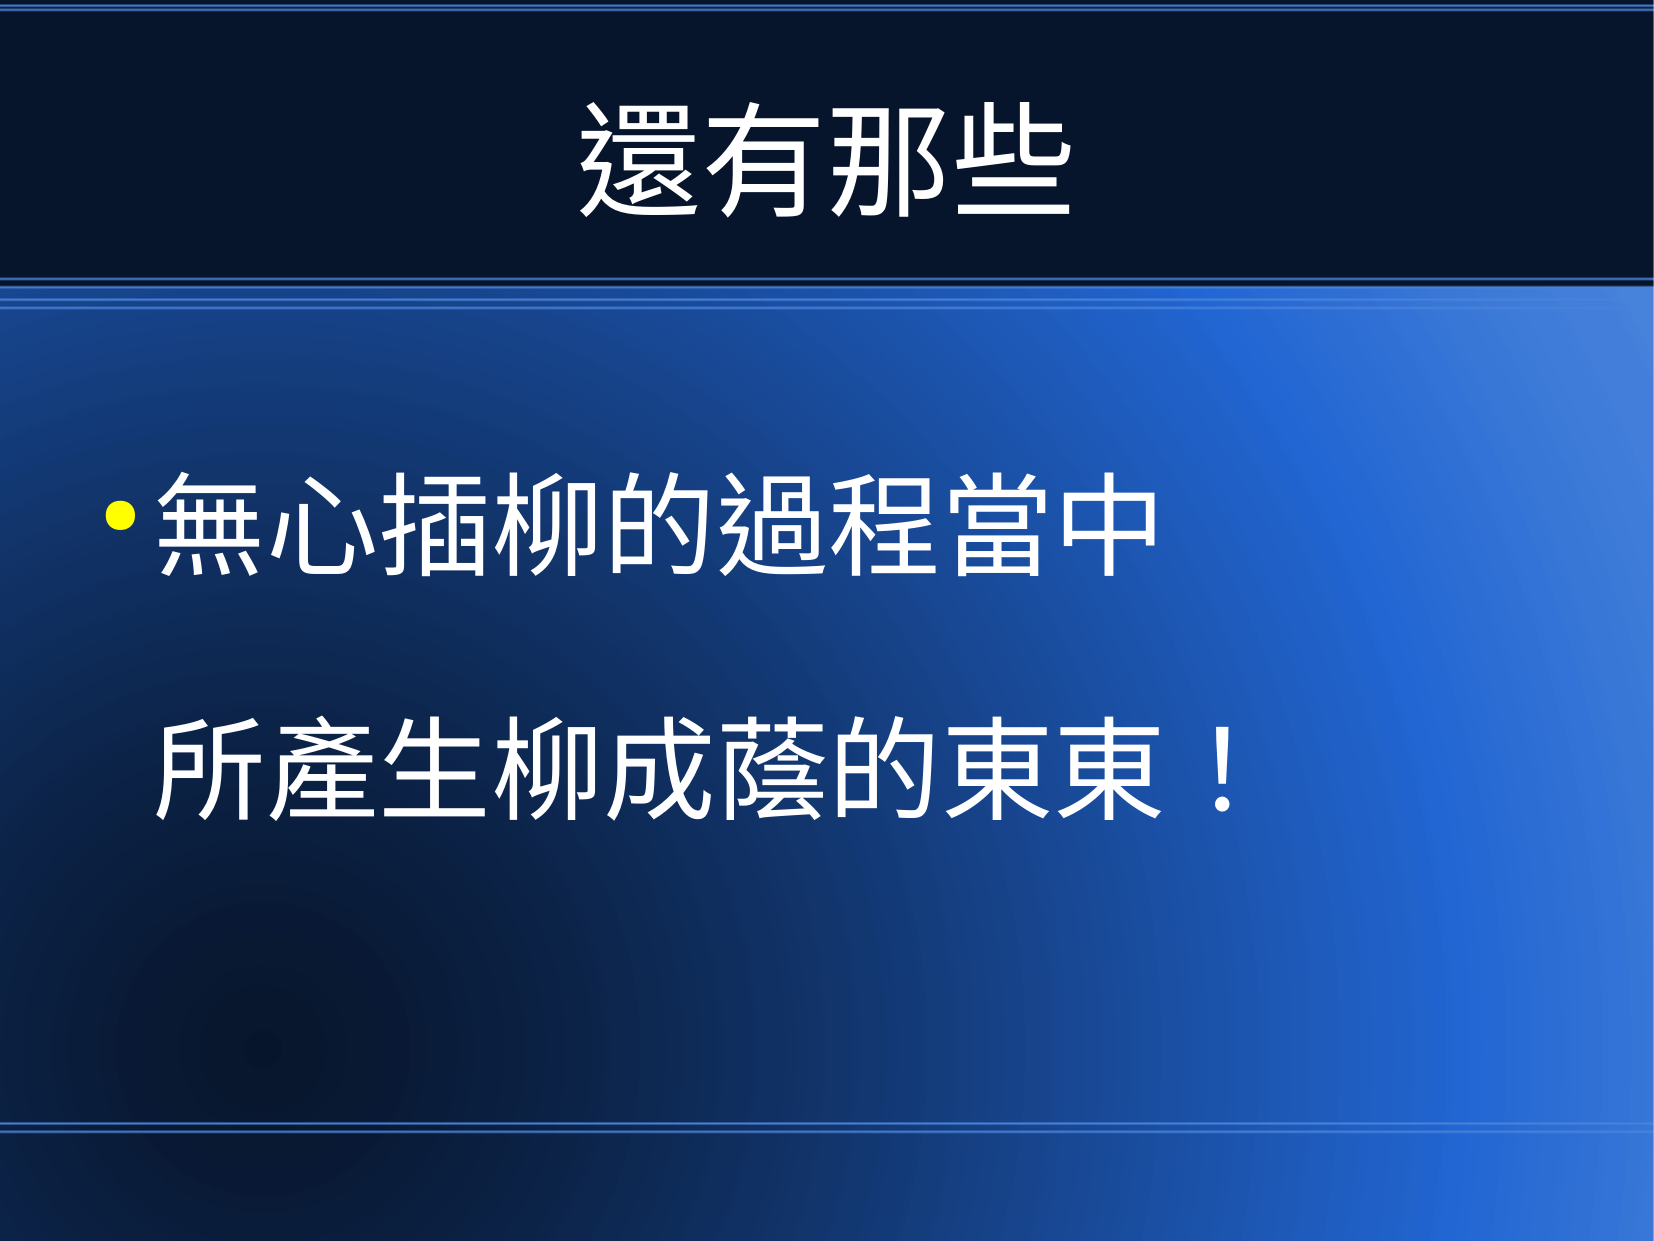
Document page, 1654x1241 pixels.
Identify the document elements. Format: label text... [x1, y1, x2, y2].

list 無心插柳的過程當中 所產生柳成蔭的東東！ [82, 355, 1571, 1241]
title 還有那些 [82, 49, 1571, 257]
picture [0, 0, 1654, 1241]
